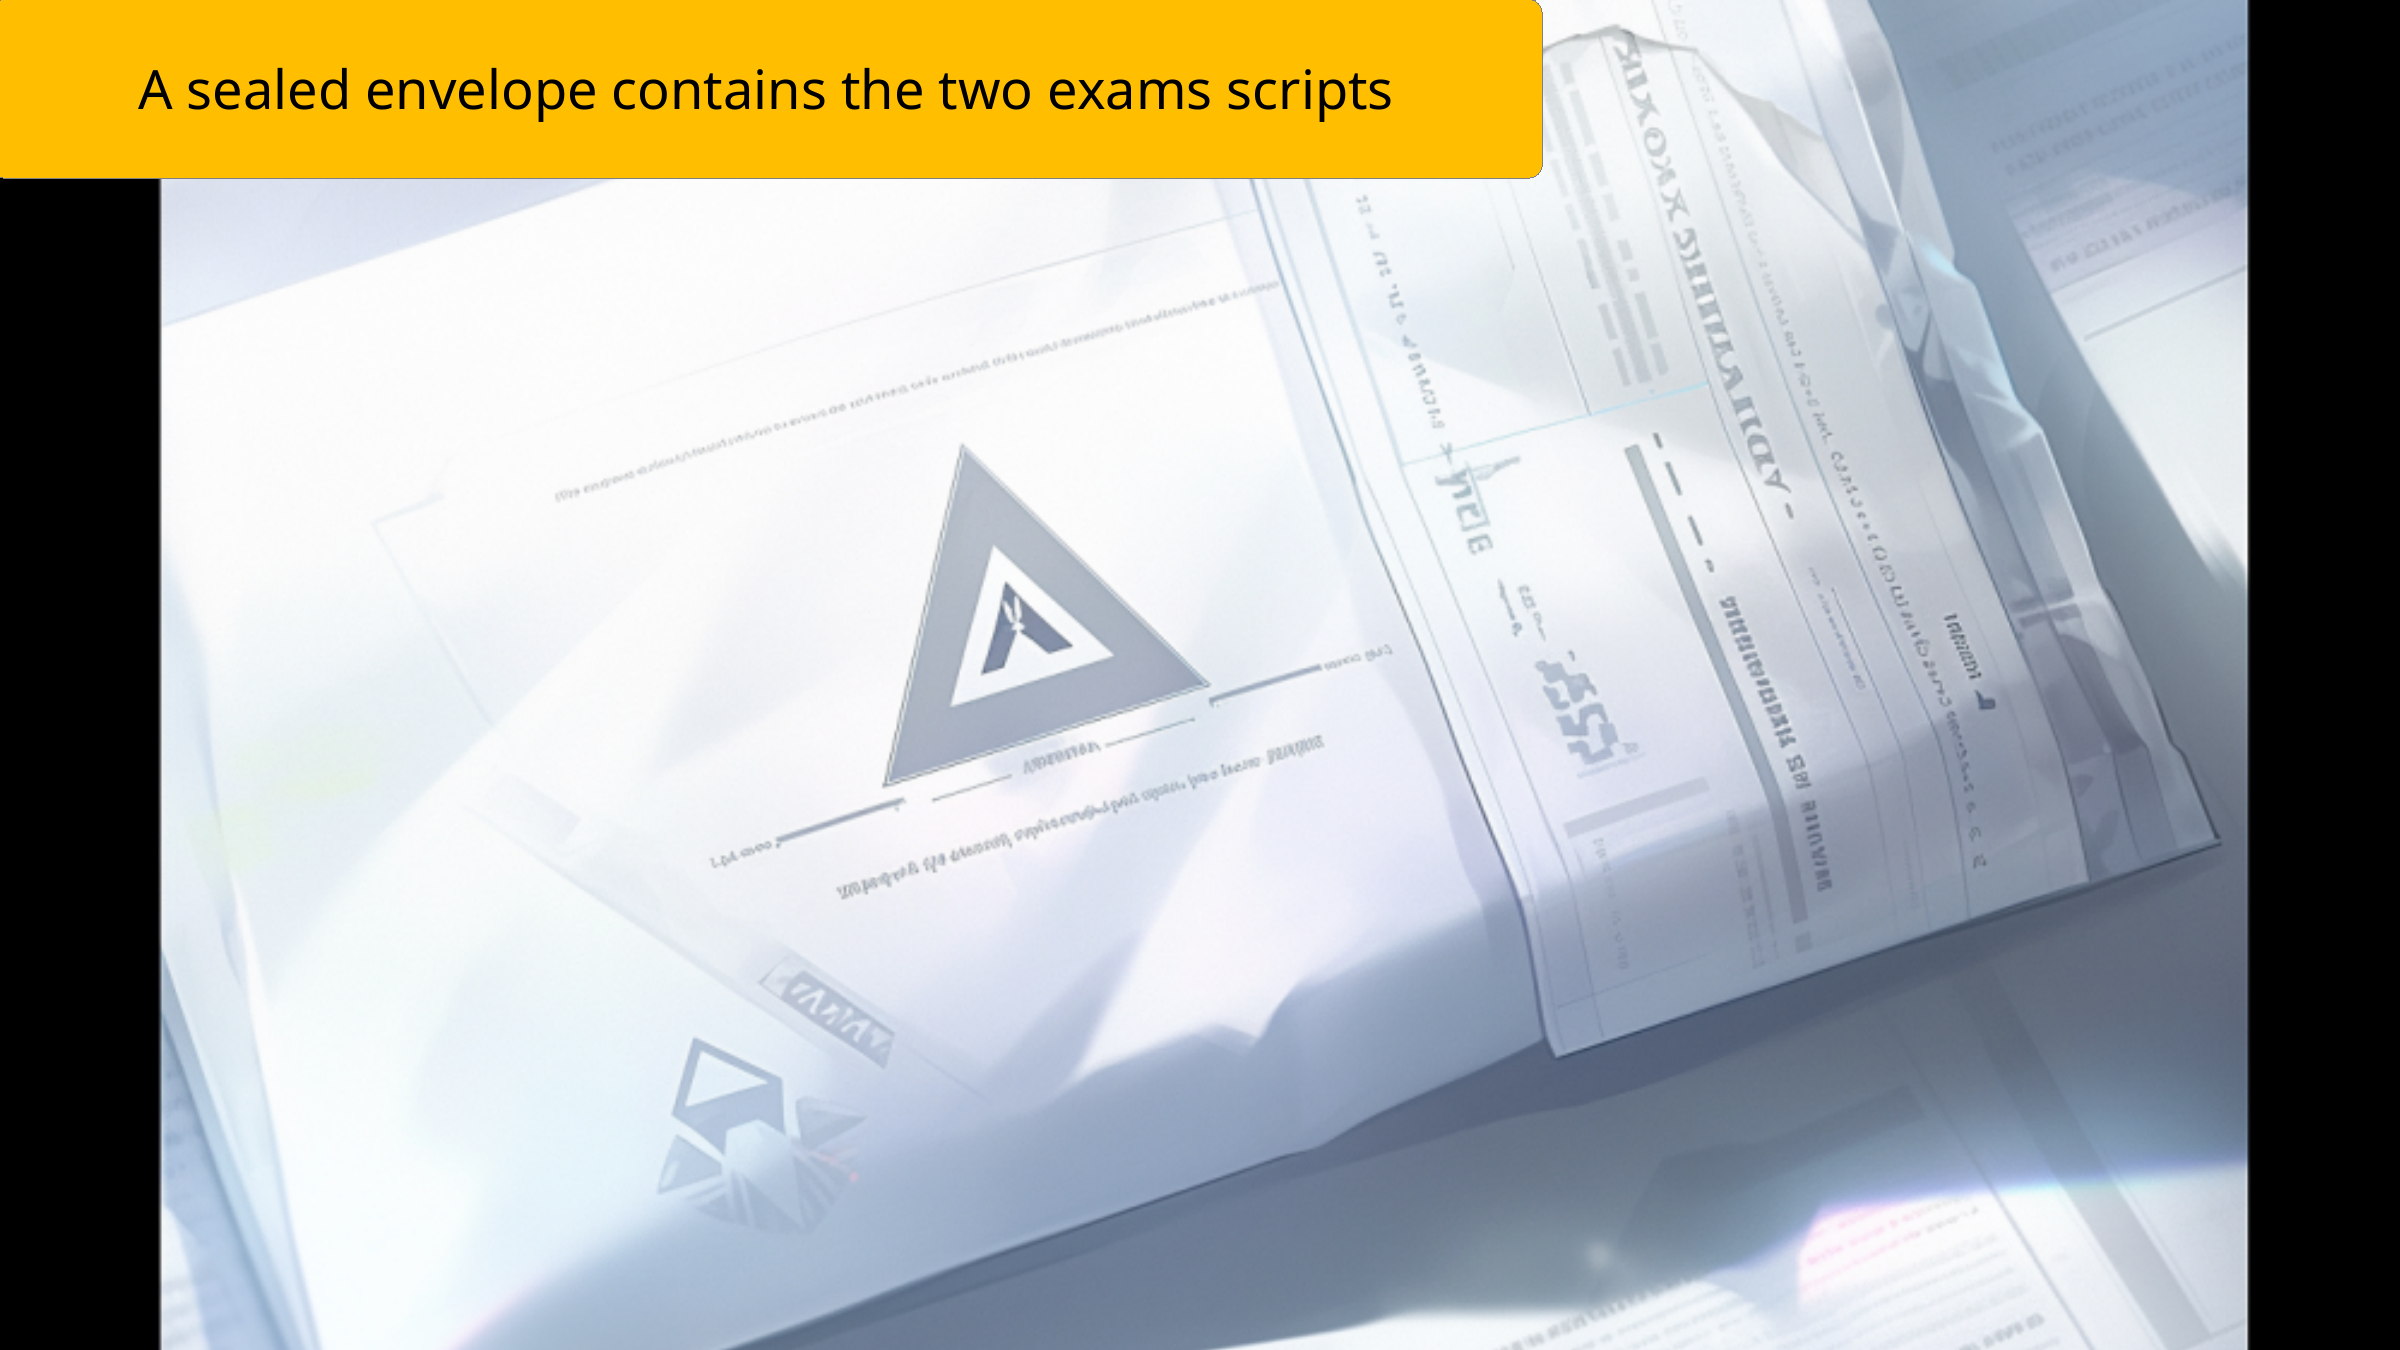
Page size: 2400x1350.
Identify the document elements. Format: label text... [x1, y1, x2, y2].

text_box A sealed envelope contains the two exams scripts [0, 0, 1543, 179]
picture [0, 0, 2400, 1350]
